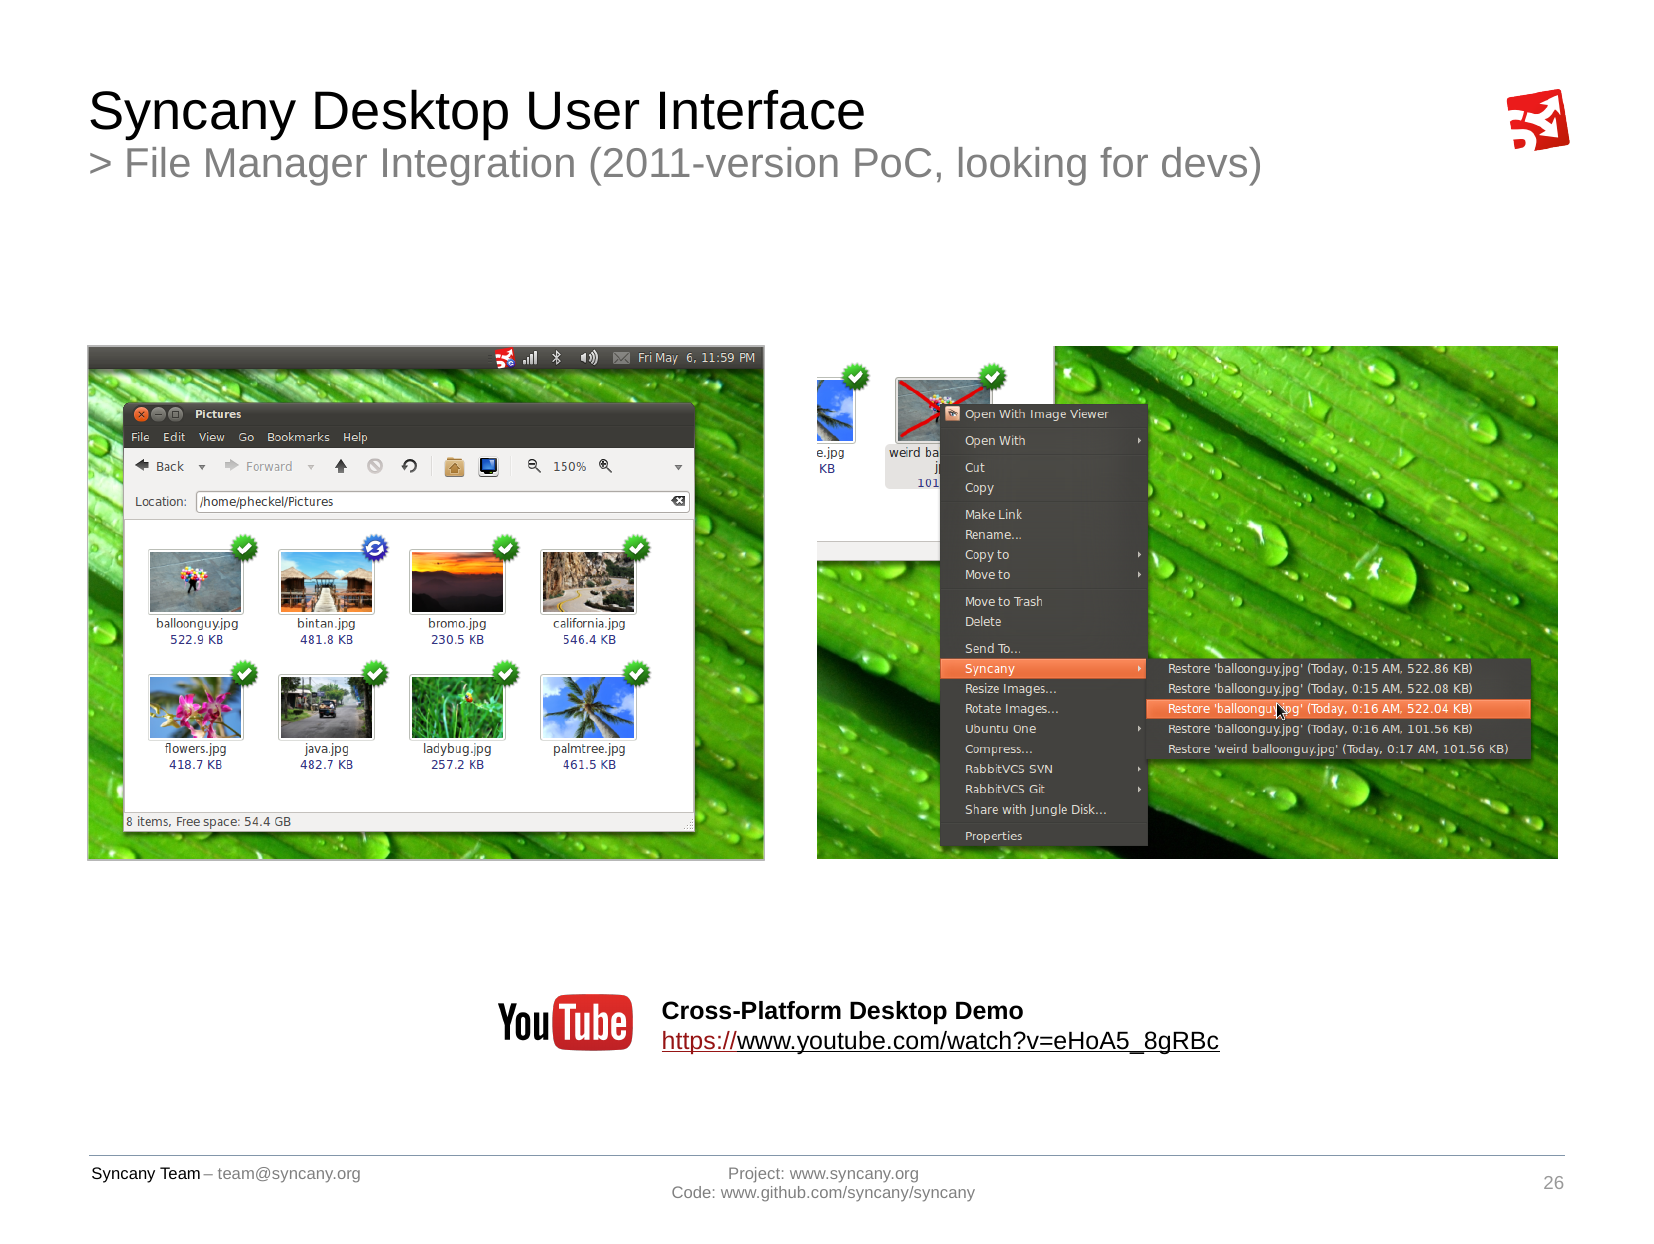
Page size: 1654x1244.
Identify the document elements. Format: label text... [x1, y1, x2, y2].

picture [88, 346, 764, 860]
title Syncany Desktop User Interface > File Manager Integration (2011-version PoC, looking for devs) [88, 82, 1430, 207]
picture [461, 957, 669, 1087]
picture [817, 346, 1558, 860]
text_box Cross-Platform Desktop Demo https://www.youtube.com/watch?v=eHoA5_8gRBc [646, 986, 1242, 1062]
text_box <number> [1476, 1167, 1565, 1193]
picture [1504, 86, 1572, 155]
